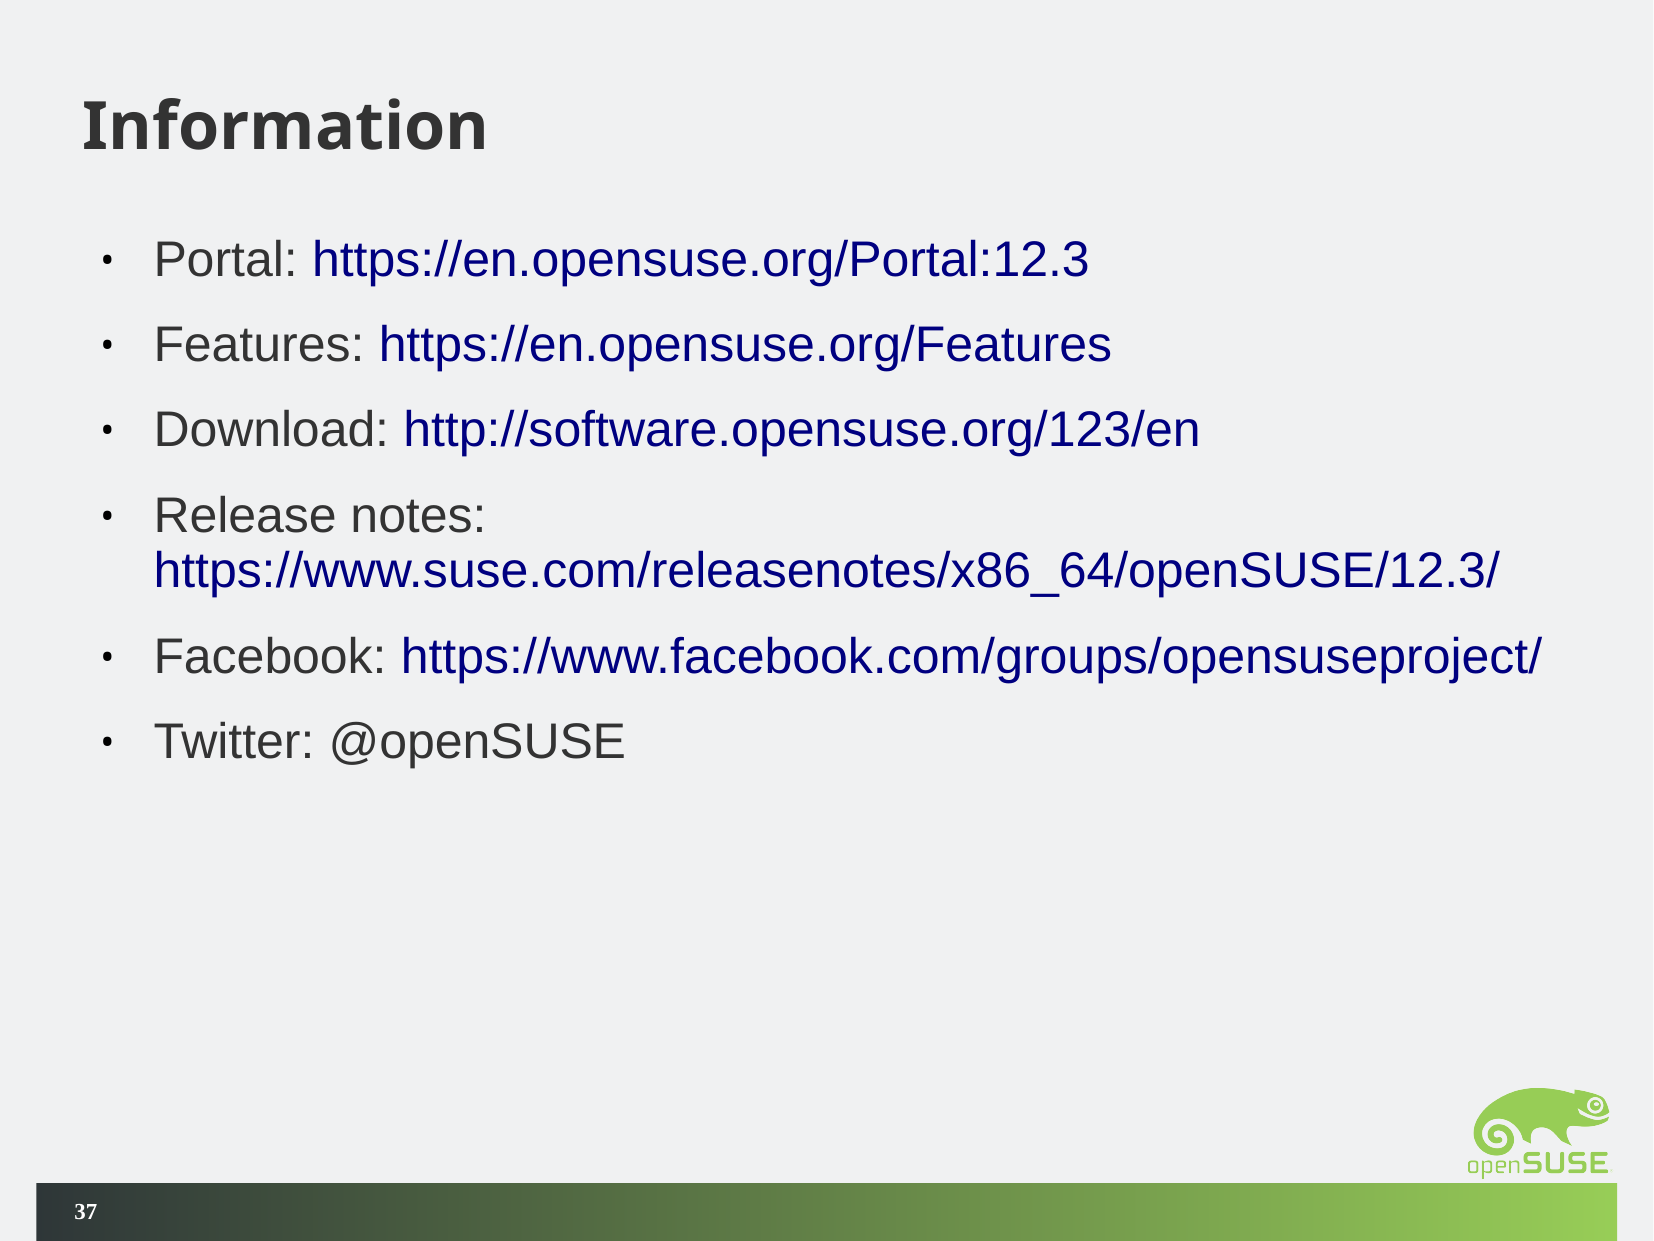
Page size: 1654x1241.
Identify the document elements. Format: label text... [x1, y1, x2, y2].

list Portal: https://en.opensuse.org/Portal:12.3 Features: https://en.opensuse.org/Features Download: http://software.opensuse.org/123/en Release notes: https://www.suse.com/releasenotes/x86_64/openSUSE/12.3/ Facebook: https://www.facebook.com/groups/opensuseproject/ Twitter: @openSUSE [82, 231, 1571, 1050]
picture [0, 0, 1654, 1241]
title Information [82, 49, 1571, 198]
